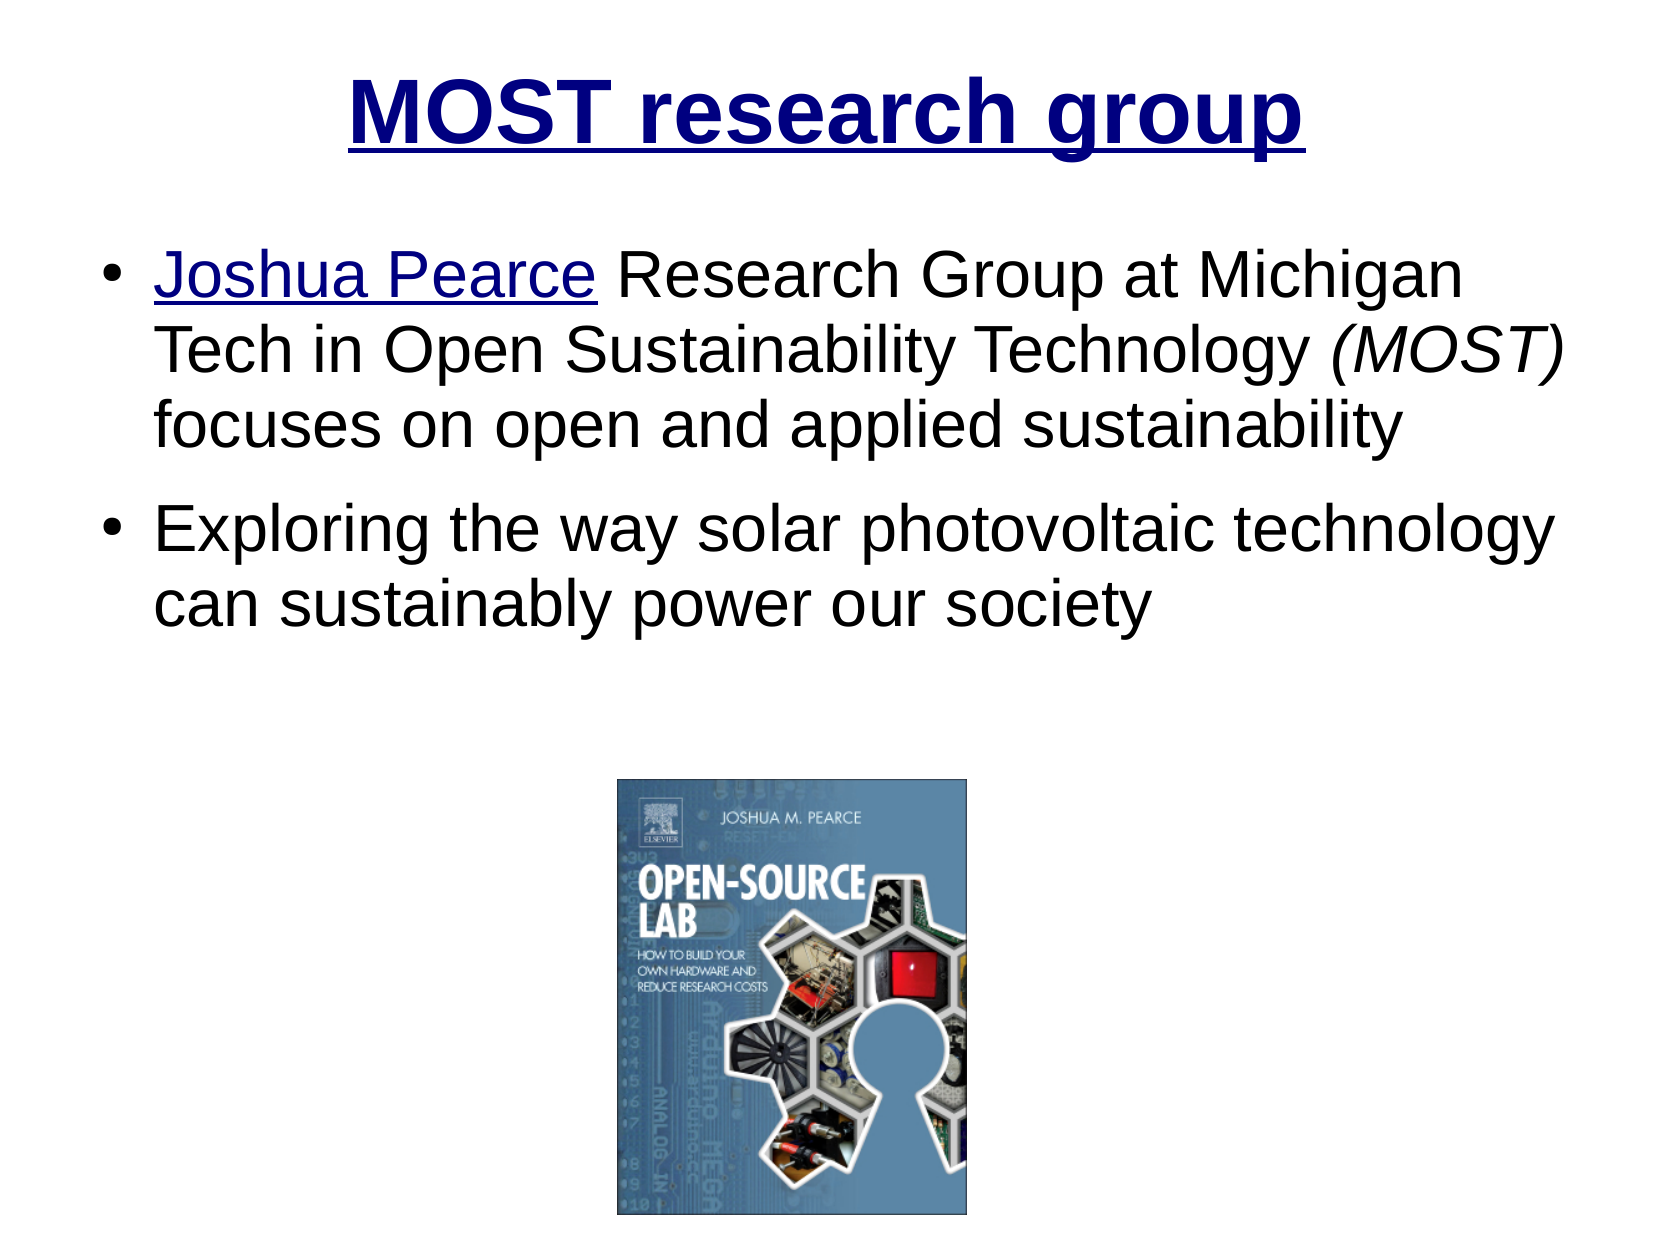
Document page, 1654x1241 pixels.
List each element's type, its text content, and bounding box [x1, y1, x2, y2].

title MOST research group [82, 8, 1571, 216]
picture [617, 779, 967, 1215]
list Joshua Pearce Research Group at Michigan Tech in Open Sustainability Technology (MOST) focuses on open and applied sustainability Exploring the way solar photovoltaic technology can sustainably power our society [82, 236, 1571, 957]
